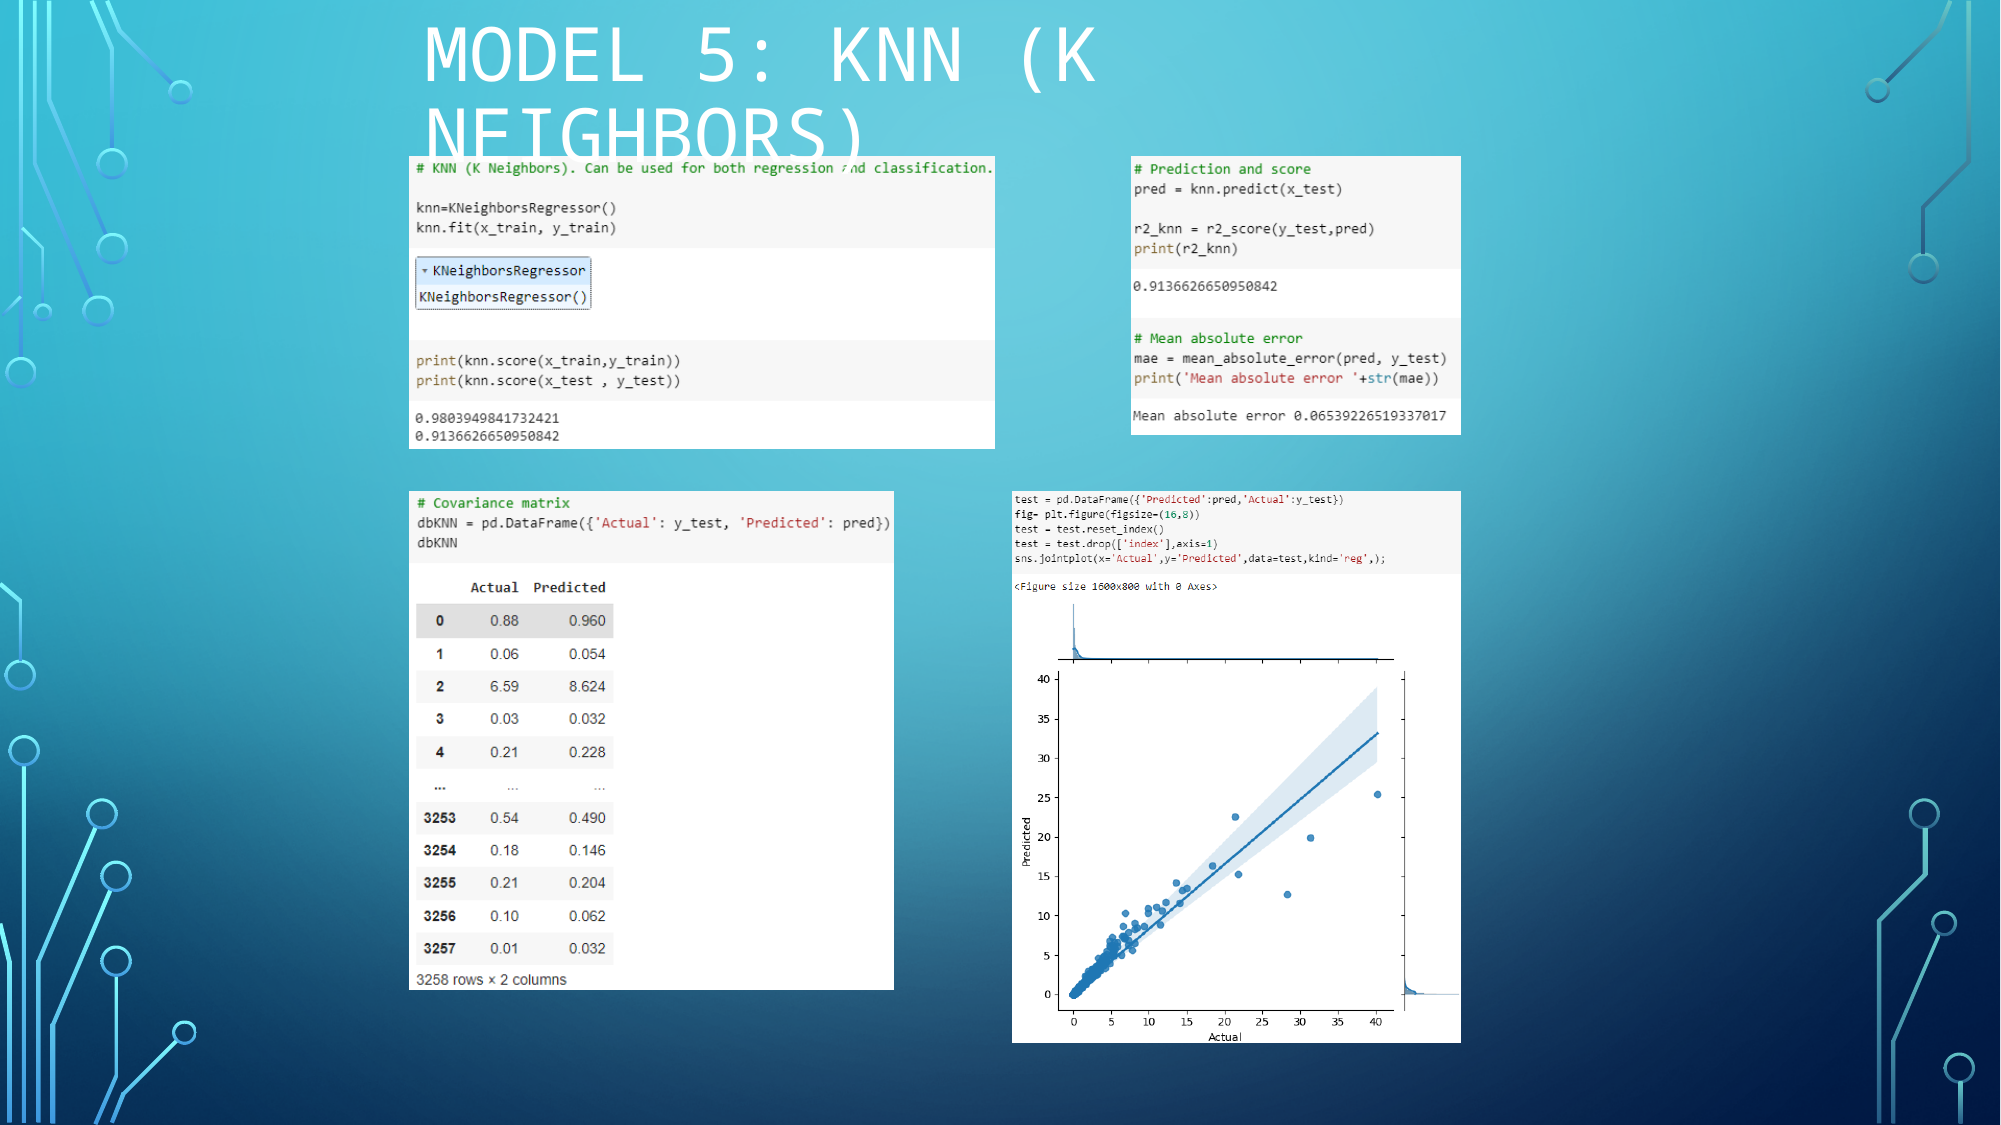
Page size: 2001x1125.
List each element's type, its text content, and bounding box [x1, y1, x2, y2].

picture [409, 491, 894, 990]
picture [1012, 491, 1461, 1043]
title Model 5: knn (k neighbors) [409, 0, 1562, 219]
picture [409, 219, 995, 449]
picture [1131, 156, 1461, 435]
